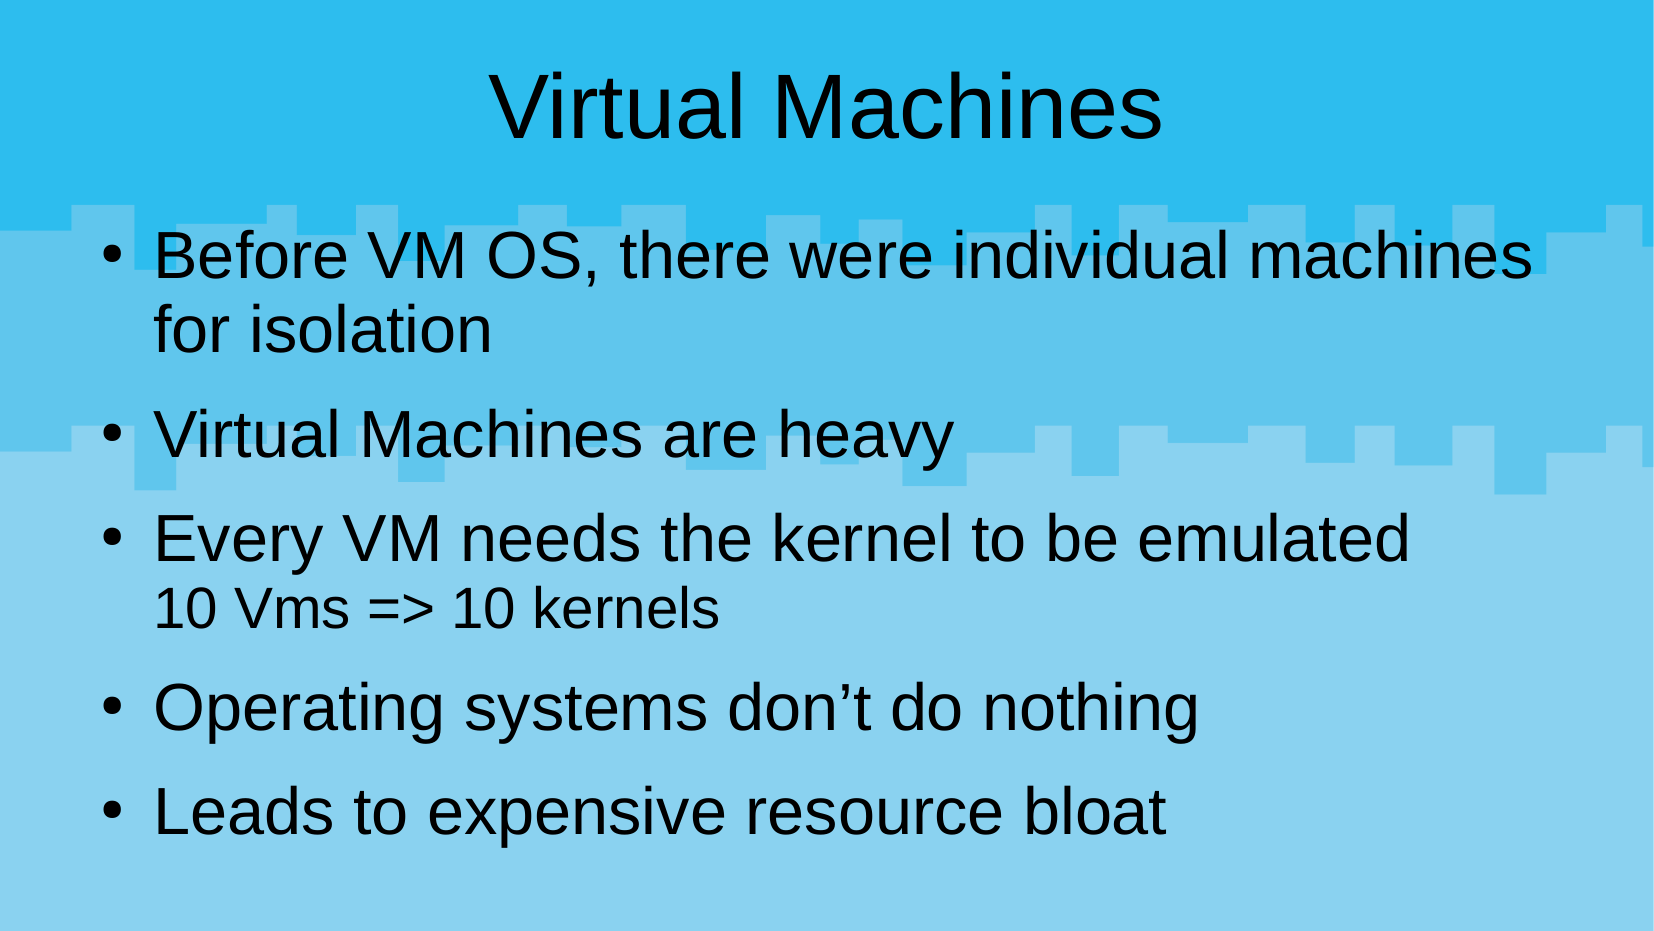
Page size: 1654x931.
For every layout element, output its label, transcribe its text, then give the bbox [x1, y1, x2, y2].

list Before VM OS, there were individual machines for isolation Virtual Machines are heavy Every VM needs the kernel to be emulated 10 Vms => 10 kernels Operating systems don’t do nothing Leads to expensive resource bloat [82, 217, 1571, 886]
picture [0, 0, 1654, 931]
title Virtual Machines [82, 37, 1571, 178]
